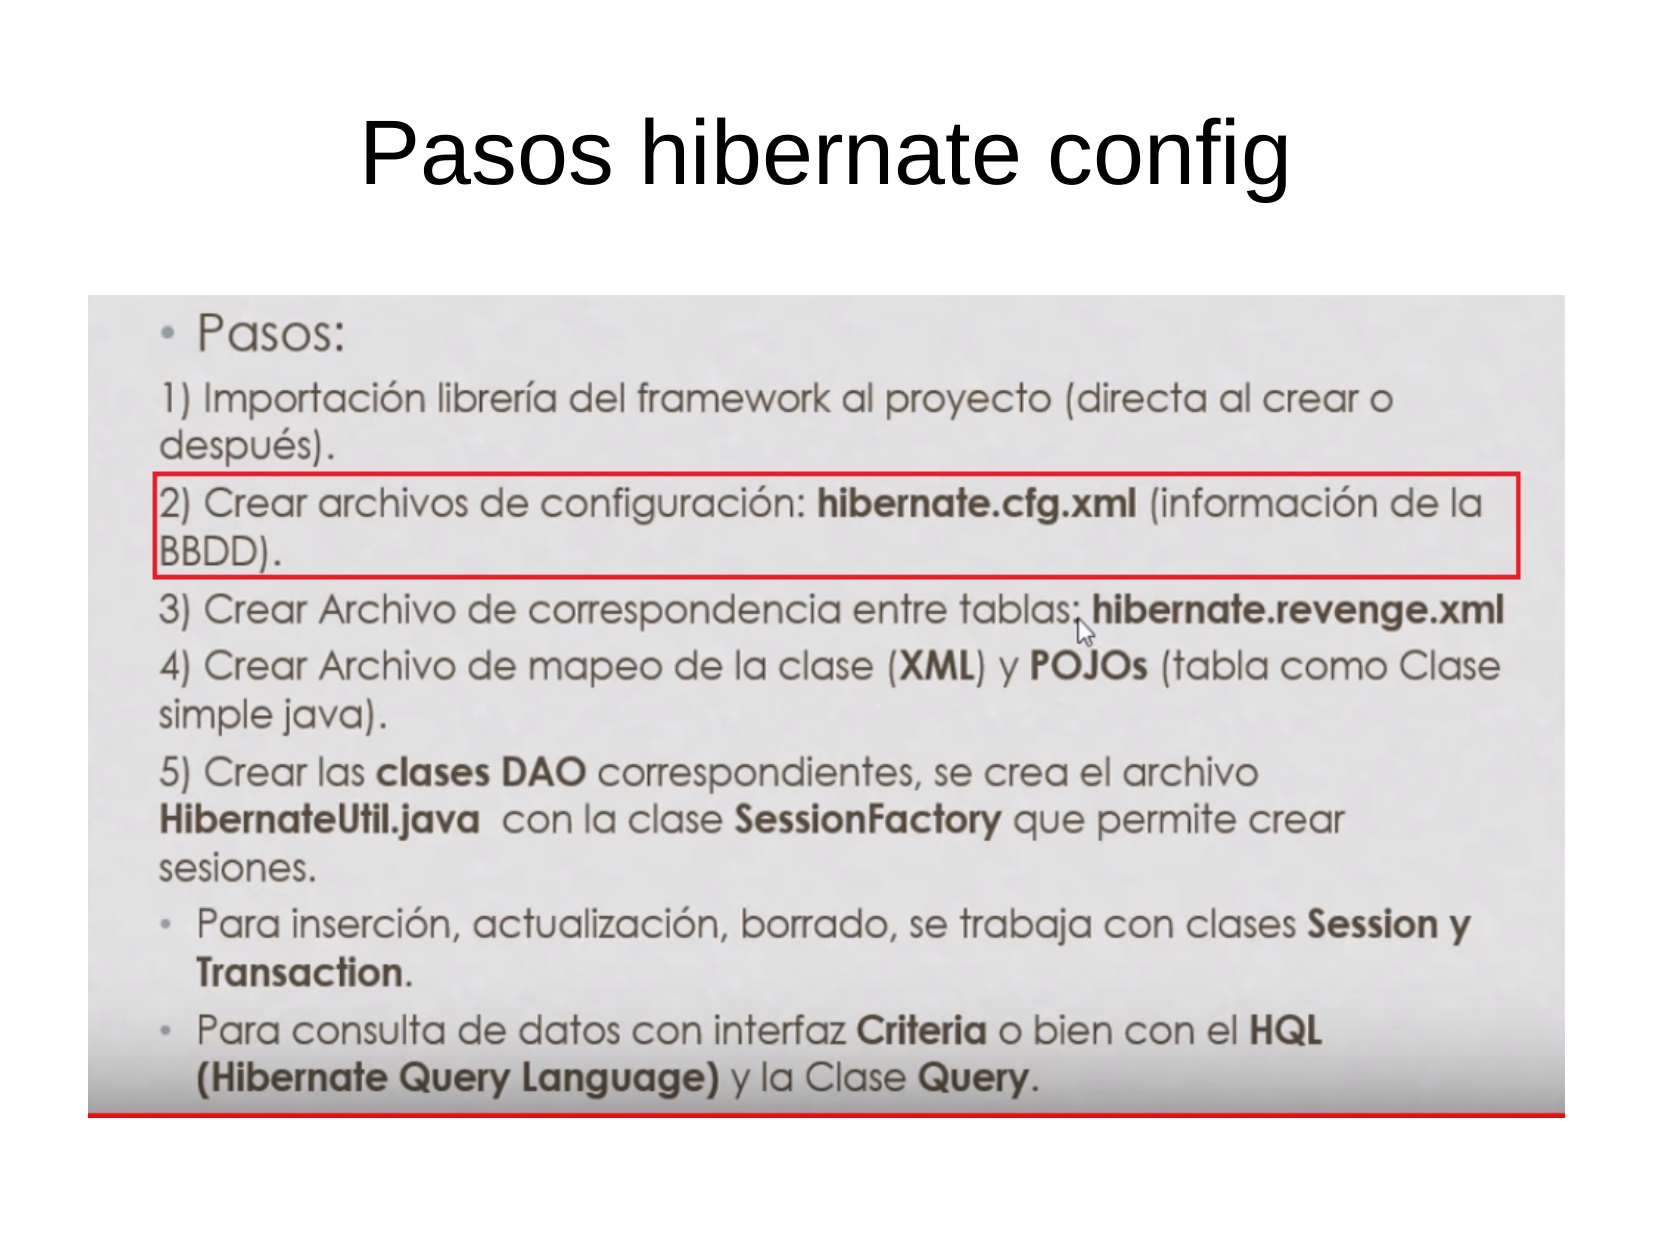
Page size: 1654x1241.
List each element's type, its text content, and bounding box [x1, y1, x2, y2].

picture [88, 295, 1565, 1118]
title Pasos hibernate config [82, 49, 1571, 257]
